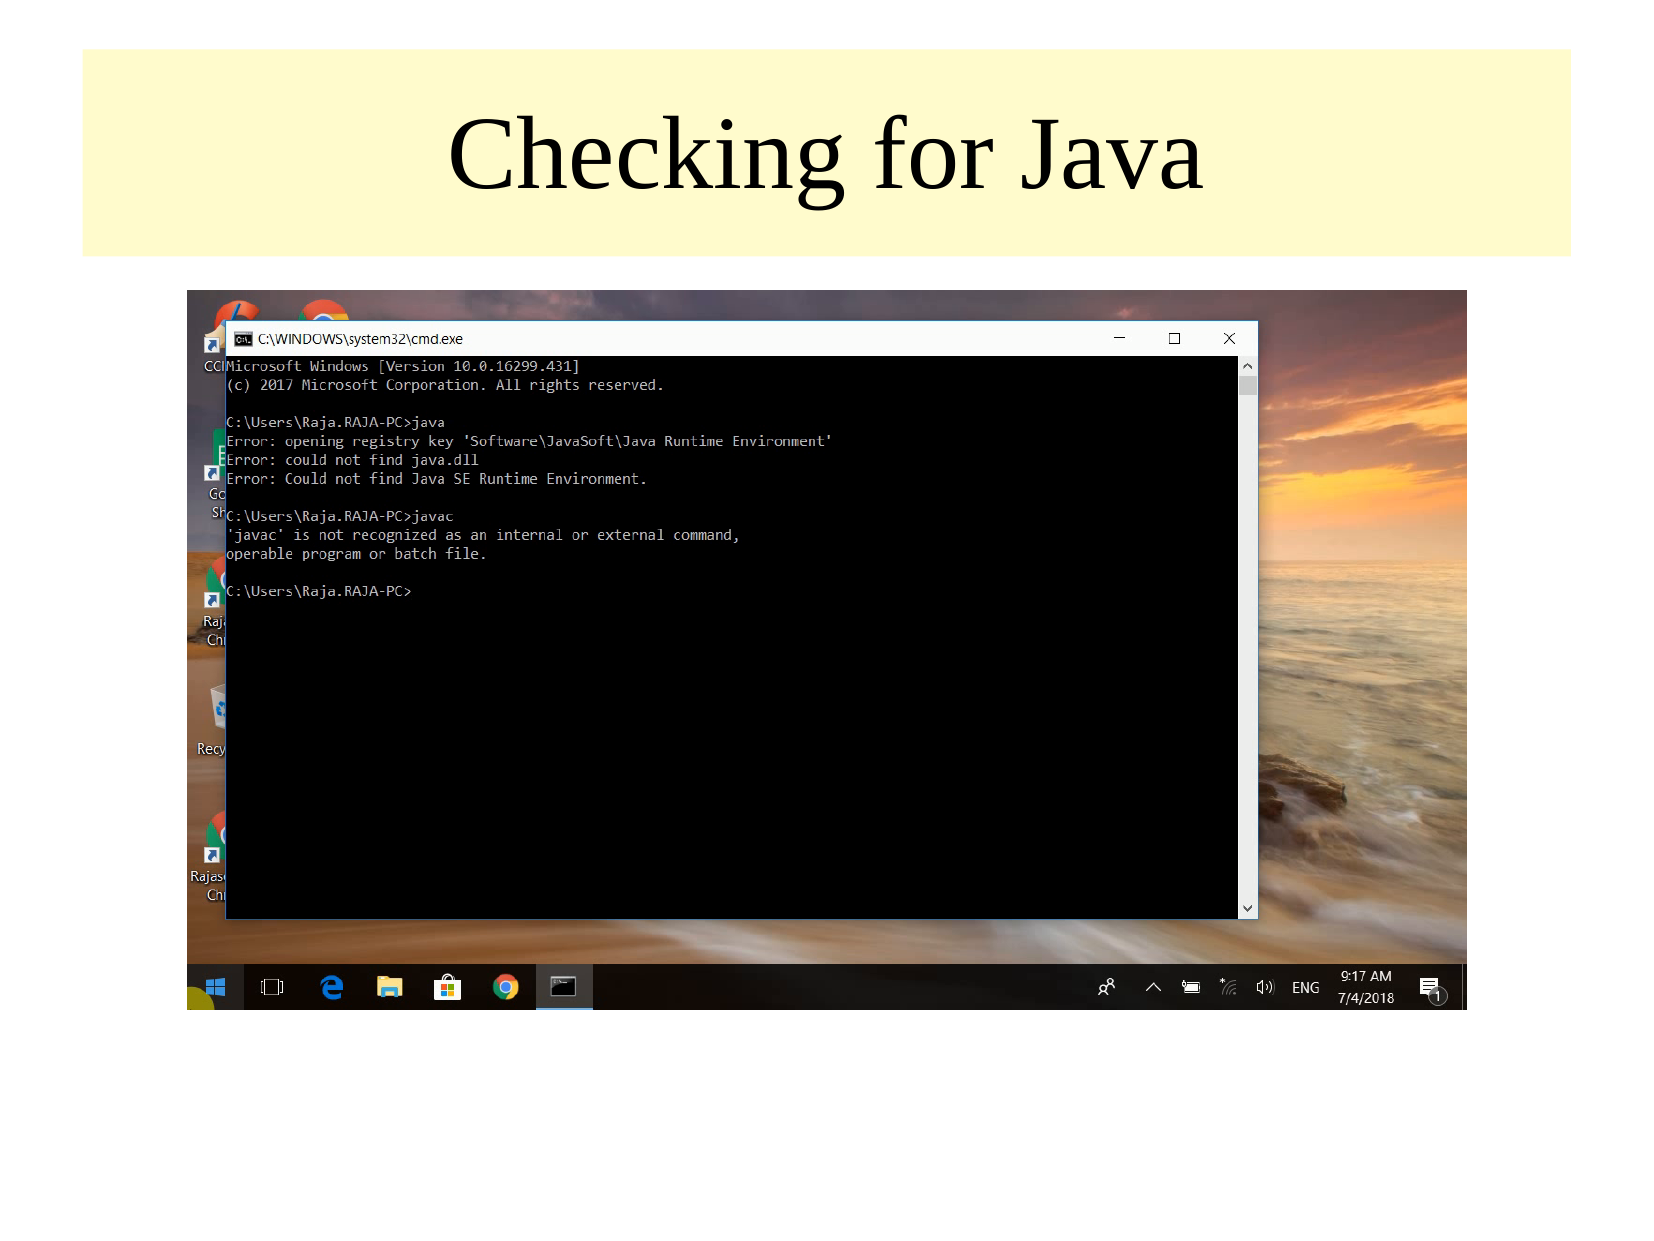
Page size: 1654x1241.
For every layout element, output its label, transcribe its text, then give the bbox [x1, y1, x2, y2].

picture [187, 290, 1467, 1010]
title Checking for Java [82, 49, 1571, 257]
